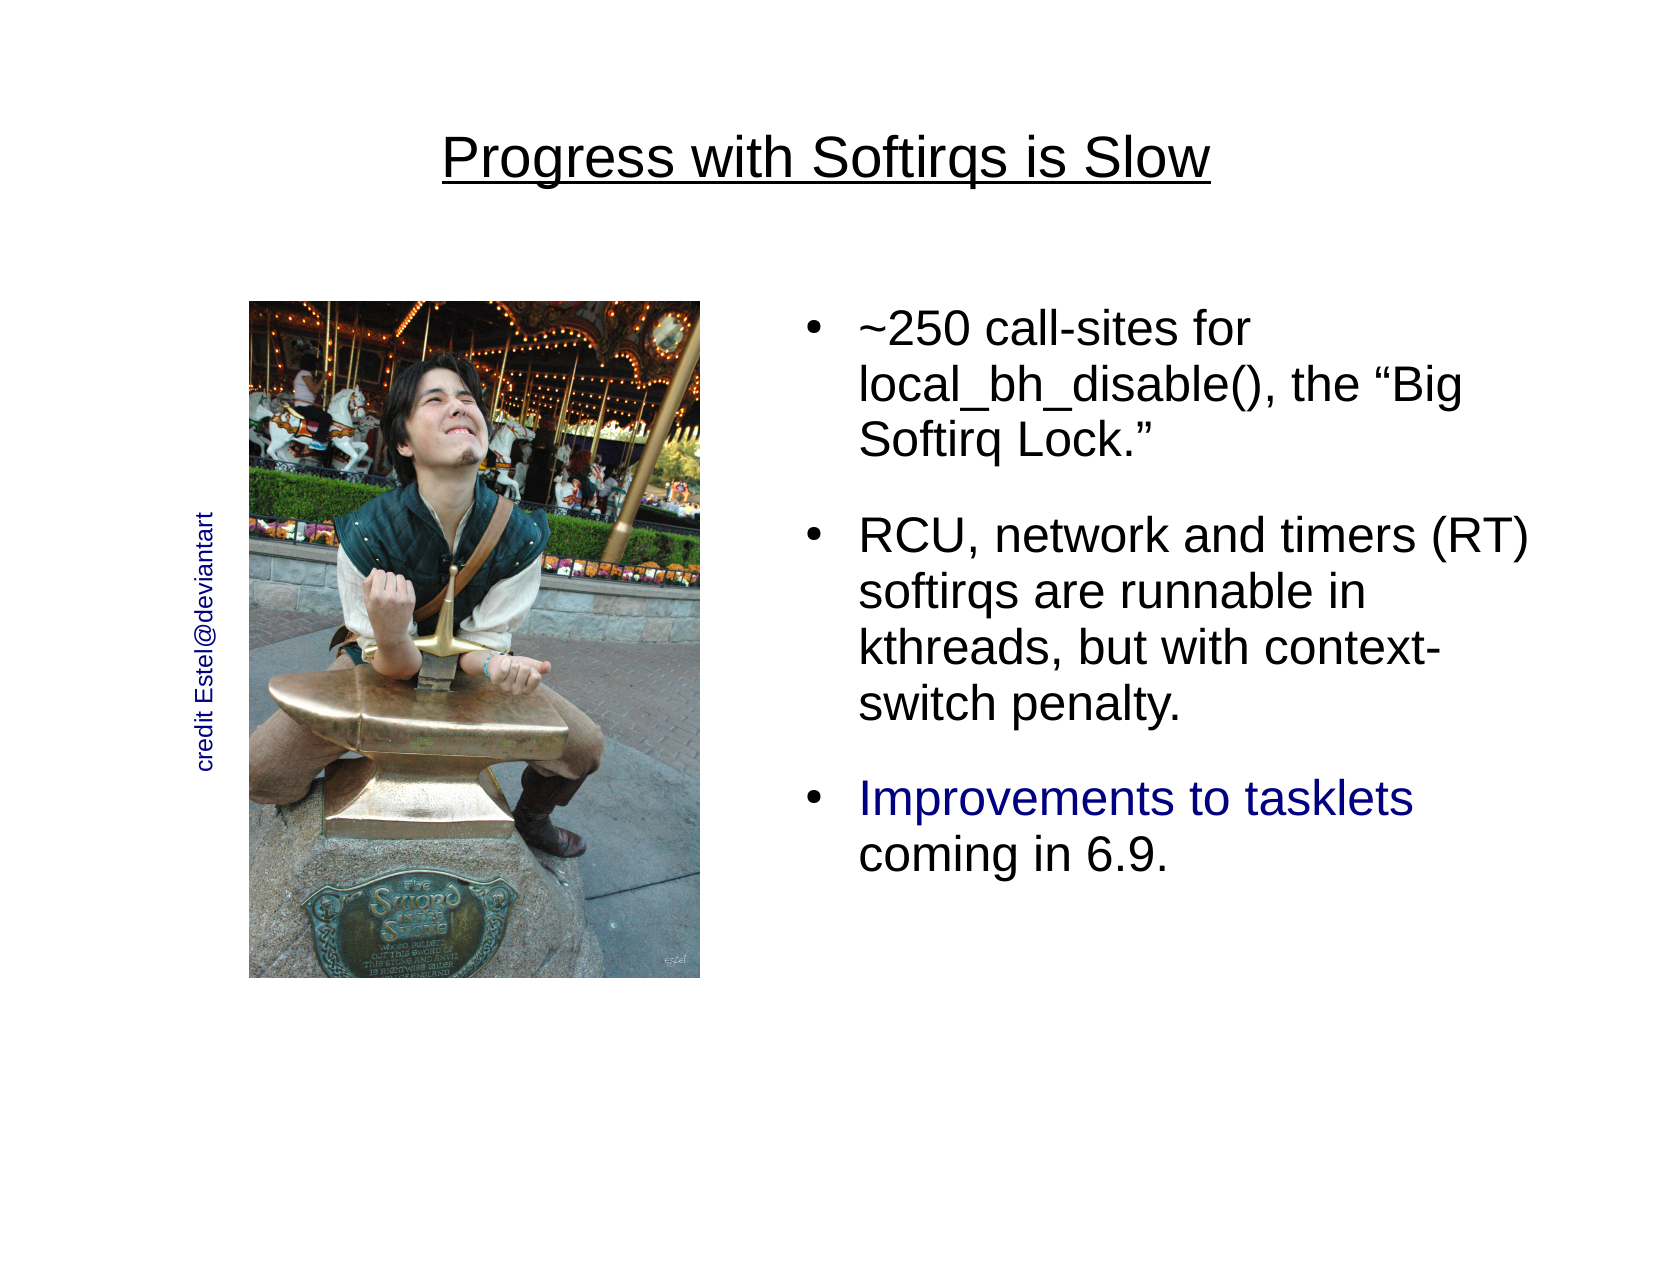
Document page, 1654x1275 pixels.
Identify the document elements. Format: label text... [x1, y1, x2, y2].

text_box credit Estel@deviantart [182, 498, 226, 788]
list ~250 call-sites for local_bh_disable(), the “Big Softirq Lock.” RCU, network and timers (RT) softirqs are runnable in kthreads, but with context-switch penalty. Improvements to tasklets coming in 6.9. [787, 299, 1538, 1013]
title Progress with Softirqs is Slow [82, 50, 1571, 264]
picture [249, 301, 700, 978]
